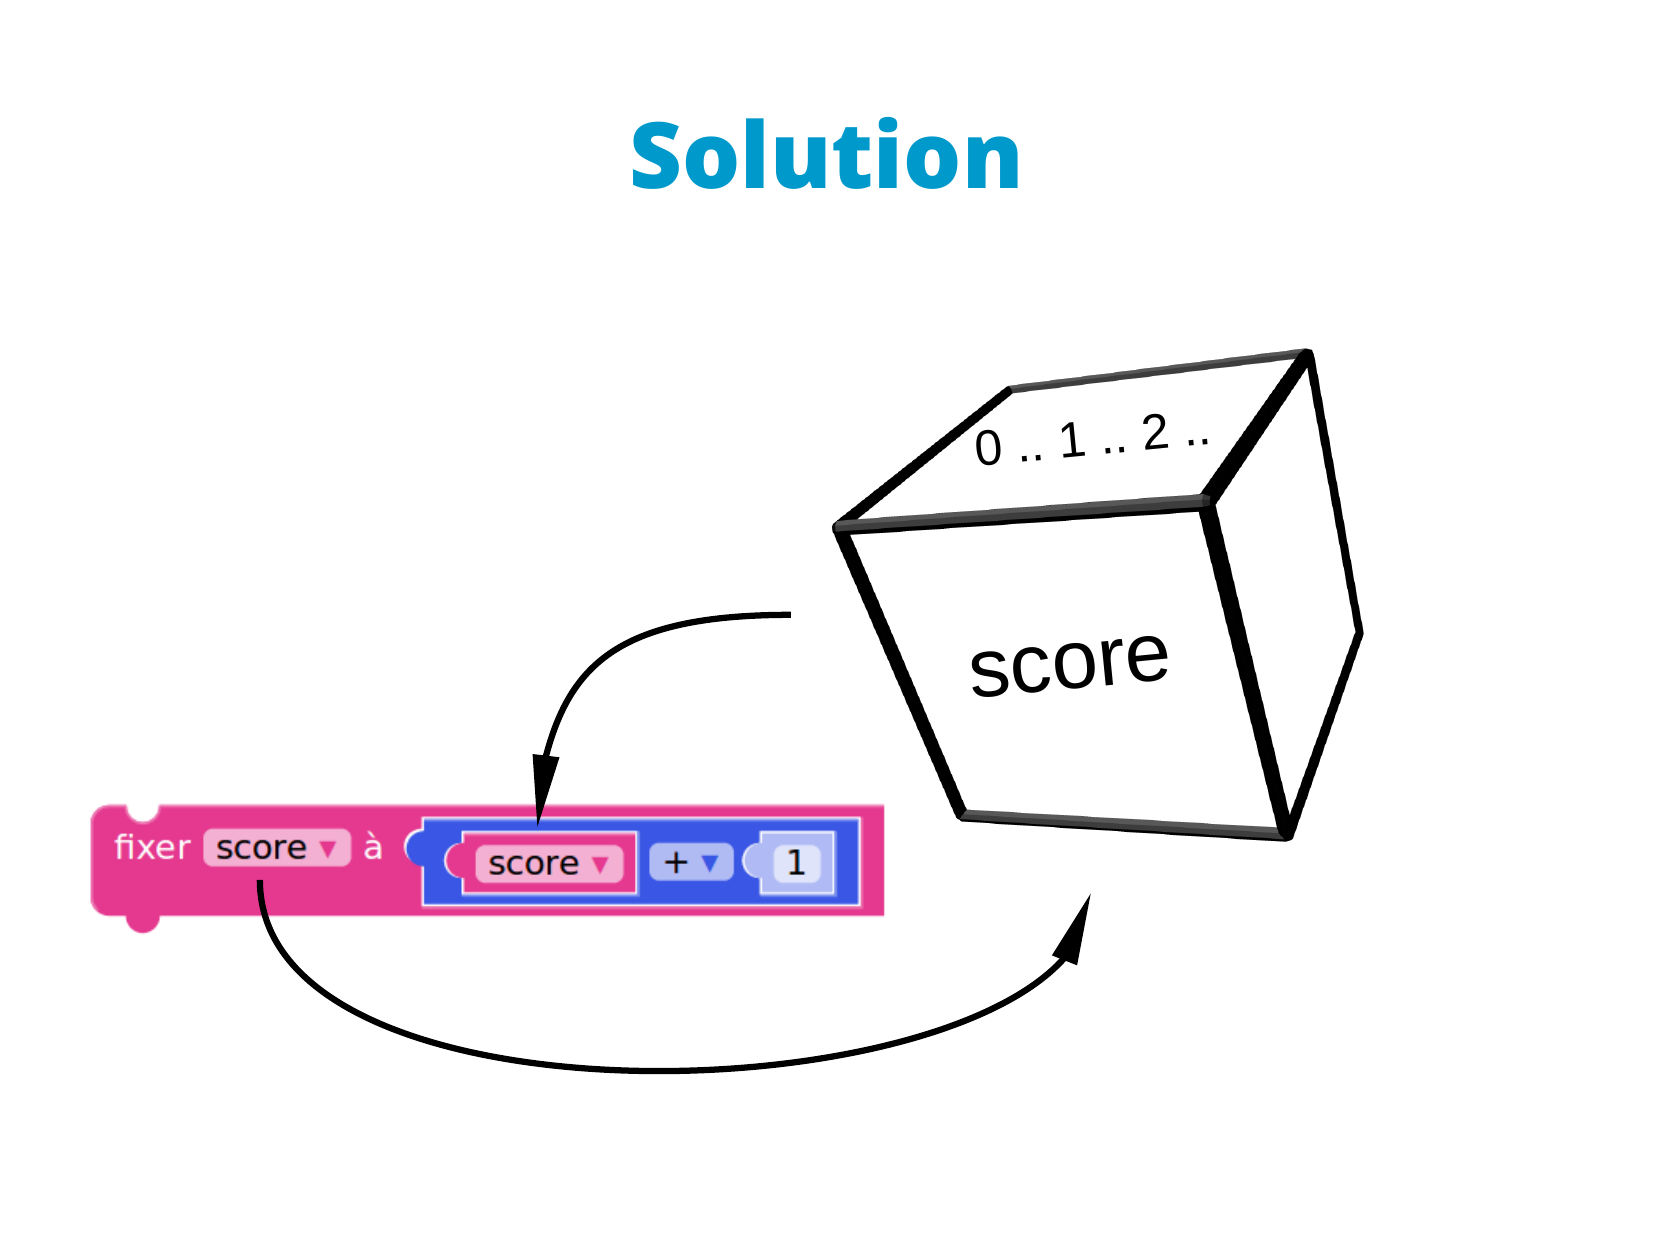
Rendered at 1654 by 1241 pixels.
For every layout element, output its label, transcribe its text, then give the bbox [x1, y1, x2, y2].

text_box [206, 820, 313, 880]
text_box 0 .. 1 .. 2 .. [956, 389, 1230, 487]
text_box score [948, 595, 1192, 726]
text_box [484, 826, 591, 886]
picture [69, 779, 922, 952]
title Solution [82, 49, 1571, 257]
